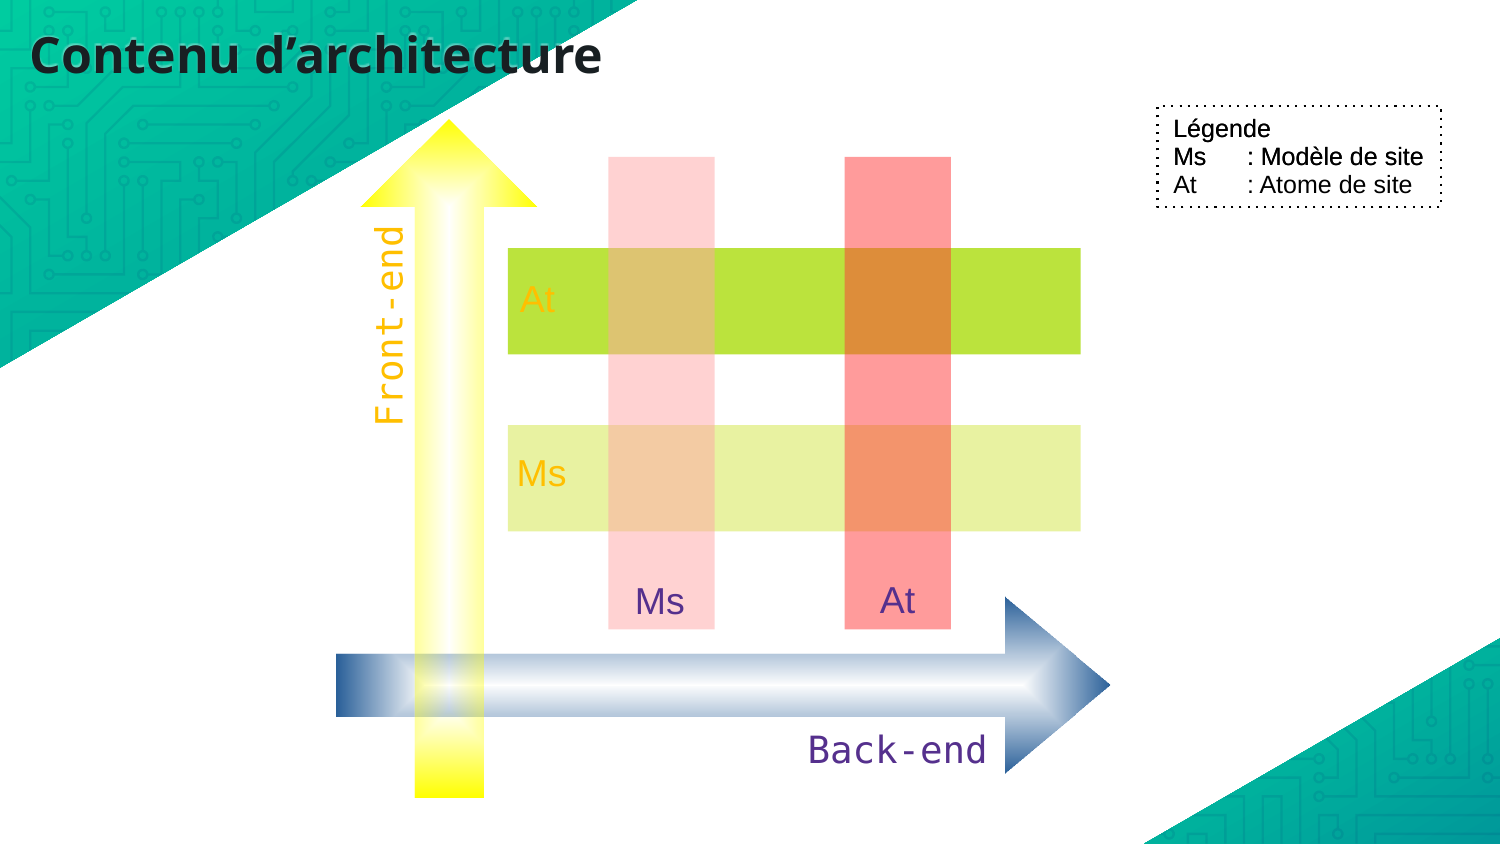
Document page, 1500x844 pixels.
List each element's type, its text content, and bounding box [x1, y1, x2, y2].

text_box At [484, 271, 591, 329]
text_box Légende Ms : Modèle de site [1157, 106, 1441, 208]
text_box Front-end [360, 206, 419, 443]
text_box Back-end [792, 721, 1022, 824]
title Contenu d’architecture [29, 29, 1249, 88]
text_box [336, 118, 1111, 798]
text_box At [844, 572, 951, 630]
text_box [507, 156, 1081, 630]
text_box Ms [620, 572, 703, 630]
text_box Ms [501, 445, 585, 502]
